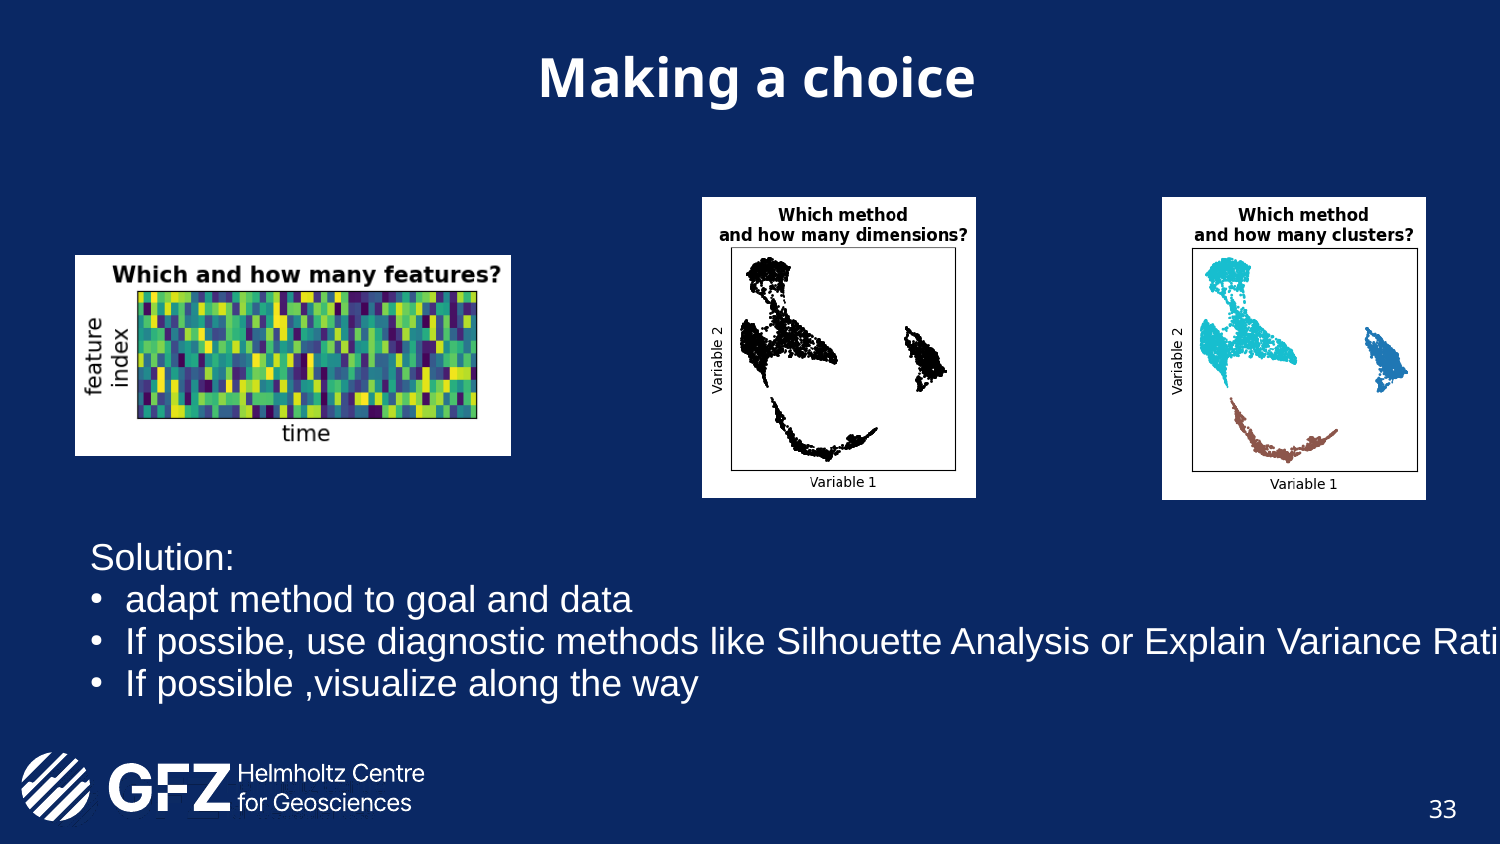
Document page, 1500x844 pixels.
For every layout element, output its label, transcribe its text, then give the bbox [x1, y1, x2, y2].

picture [702, 197, 976, 498]
picture [1162, 197, 1426, 500]
picture [39, 767, 385, 827]
picture [377, 800, 385, 809]
picture [75, 255, 511, 456]
picture [39, 767, 83, 805]
picture [39, 767, 65, 788]
picture [39, 767, 48, 776]
text_box Solution: adapt method to goal and data If possibe, use diagnostic methods like Silhouette Analysis or Explain Variance Ratio If possible ,visualize along the way [75, 529, 1500, 712]
title Making a choice [39, 35, 1475, 198]
